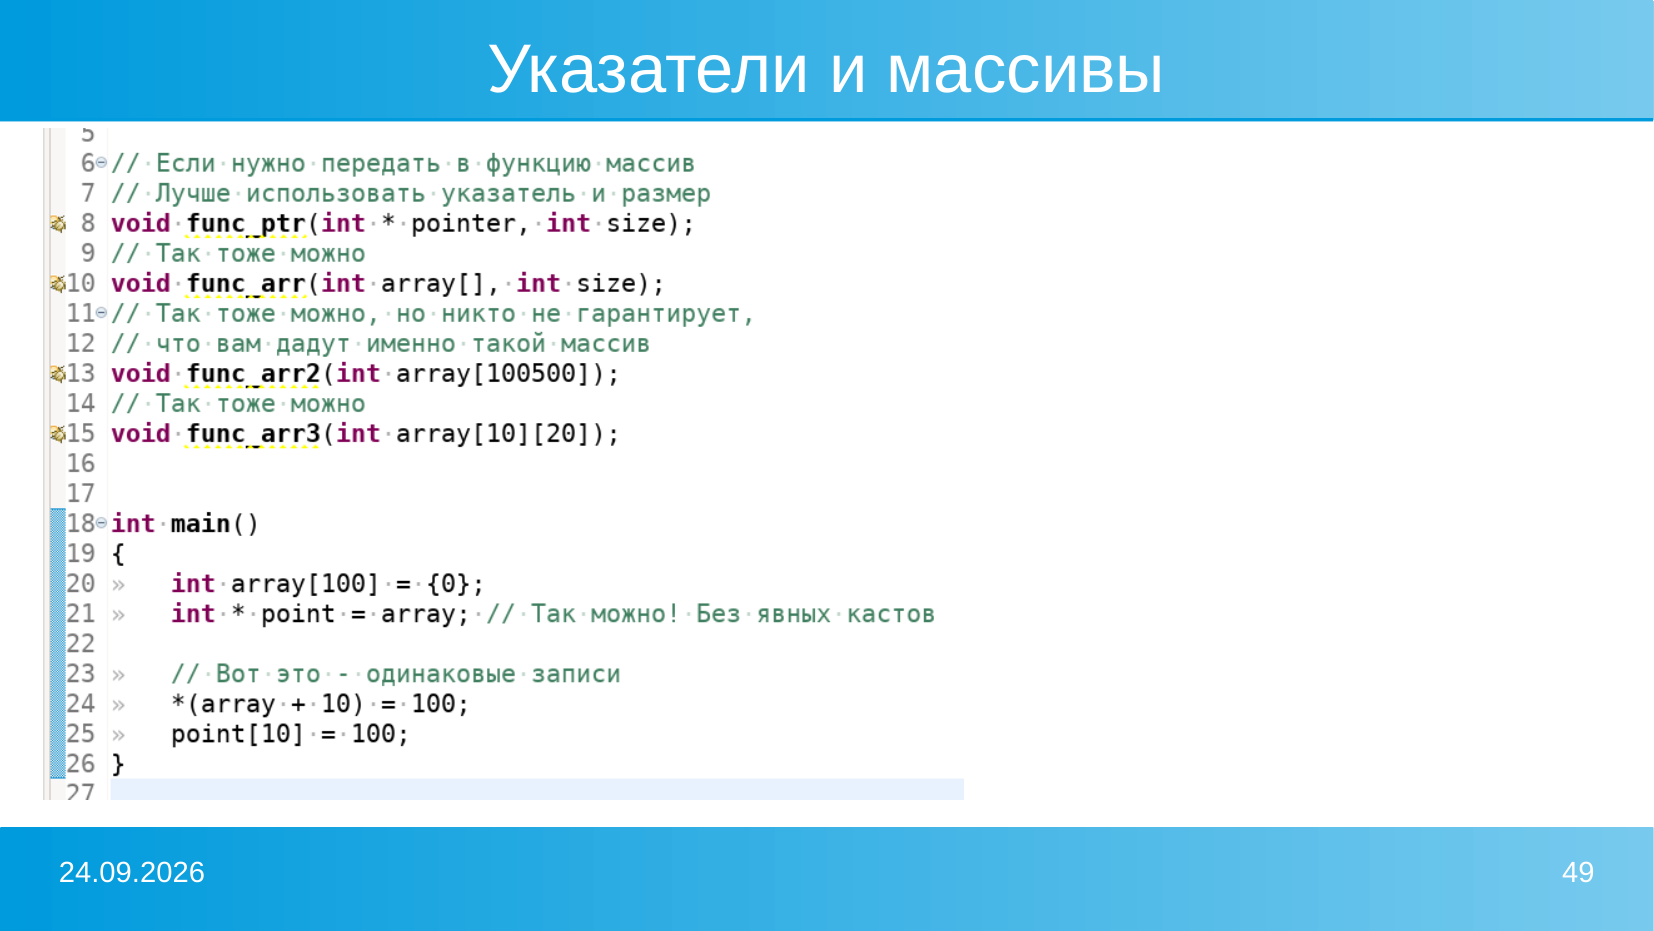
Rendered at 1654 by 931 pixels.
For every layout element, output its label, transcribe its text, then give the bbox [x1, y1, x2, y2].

picture [37, 128, 964, 800]
title Указатели и массивы [59, 29, 1595, 108]
